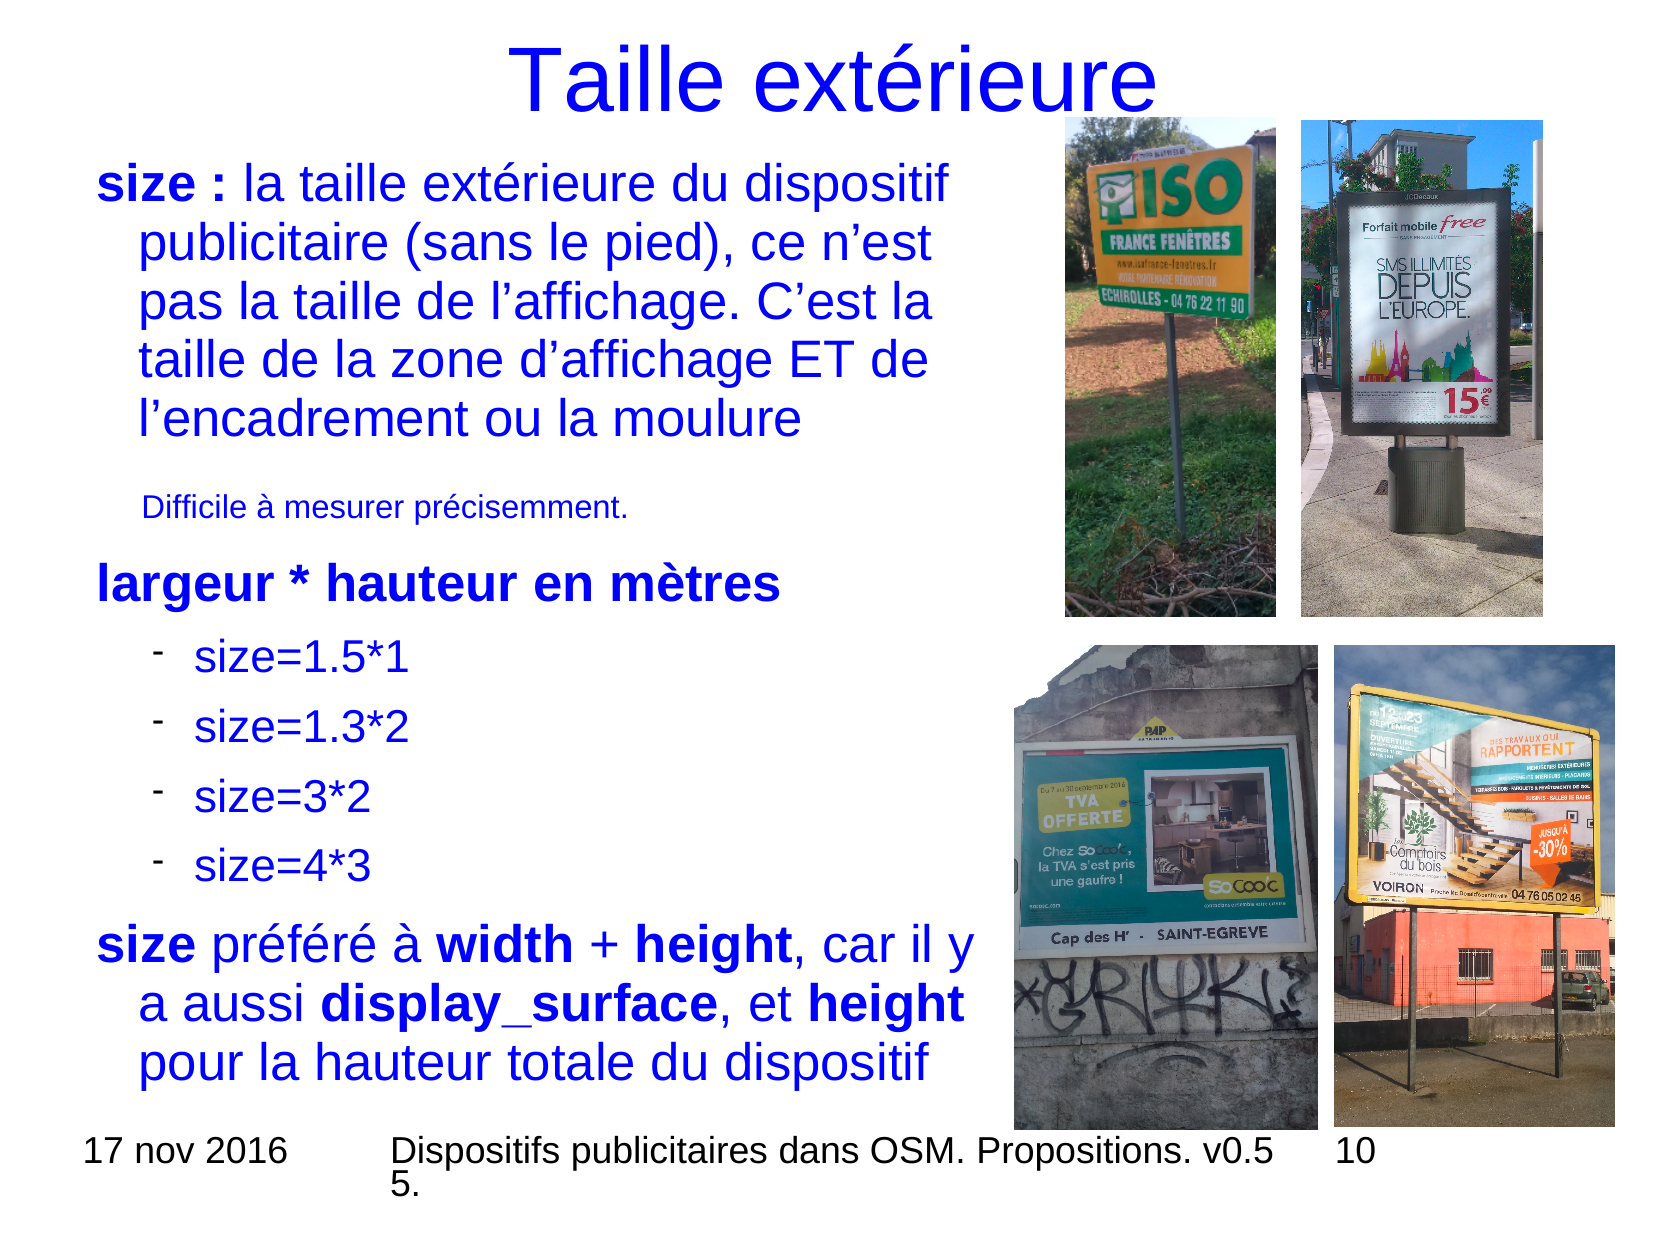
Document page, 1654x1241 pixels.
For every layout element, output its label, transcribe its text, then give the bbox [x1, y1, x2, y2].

picture [1065, 117, 1276, 617]
title Taille extérieure [90, 19, 1579, 135]
list size : la taille extérieure du dispositif publicitaire (sans le pied), ce n’est pas la taille de l’affichage. C’est la taille de la zone d’affichage ET de l’encadrement ou la moulure Difficile à mesurer précisemment. largeur * hauteur en mètres size=1.5*1 size=1.3*2 size=3*2 size=4*3 size préféré à width + height, car il y a aussi display_surface, et height pour la hauteur totale du dispositif [82, 149, 1006, 1096]
picture [1014, 645, 1318, 1130]
picture [1334, 645, 1615, 1127]
picture [1301, 120, 1543, 617]
